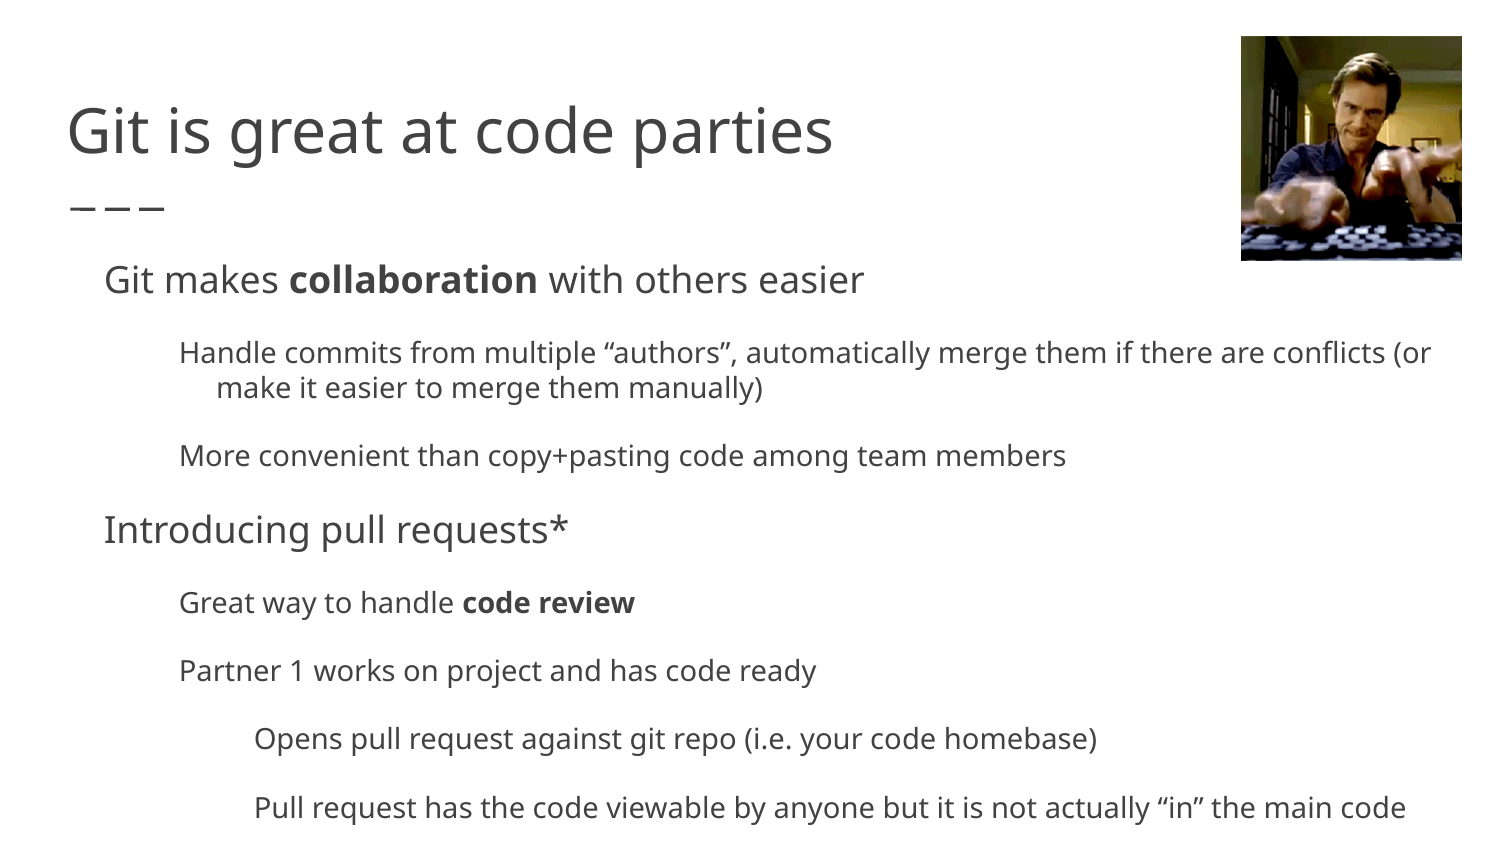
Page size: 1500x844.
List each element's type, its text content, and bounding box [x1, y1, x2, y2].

list Git makes collaboration with others easier Handle commits from multiple “authors”, automatically merge them if there are conflicts (or make it easier to merge them manually) More convenient than copy+pasting code among team members Introducing pull requests* Great way to handle code review Partner 1 works on project and has code ready Opens pull request against git repo (i.e. your code homebase) Pull request has the code viewable by anyone but it is not actually “in” the main code Once teammates review and look over it, they can accept and merge, or reject the pull request [51, 240, 1449, 750]
title Git is great at code parties [51, 61, 1241, 182]
picture [1241, 36, 1462, 261]
